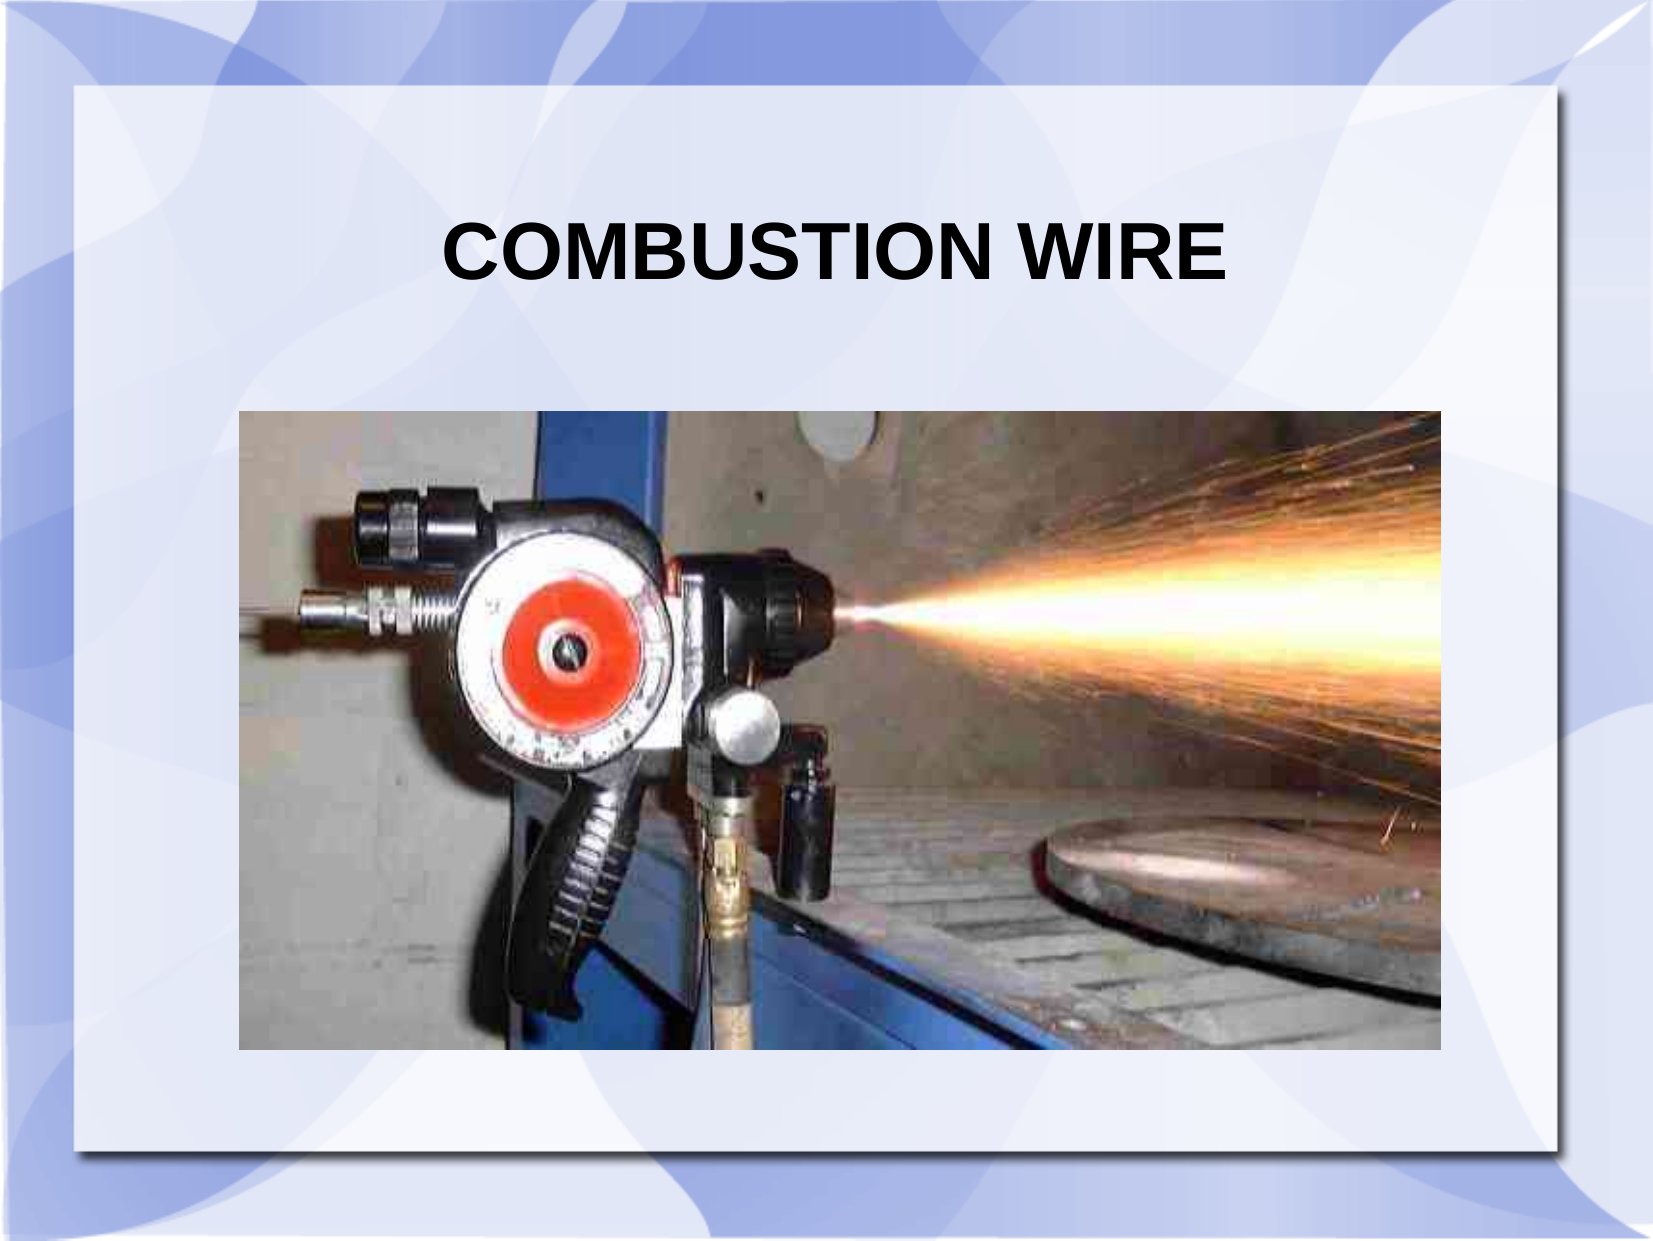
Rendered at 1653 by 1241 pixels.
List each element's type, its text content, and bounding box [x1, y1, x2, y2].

title COMBUSTION WIRE [230, 141, 1441, 346]
picture [0, 0, 1653, 1241]
